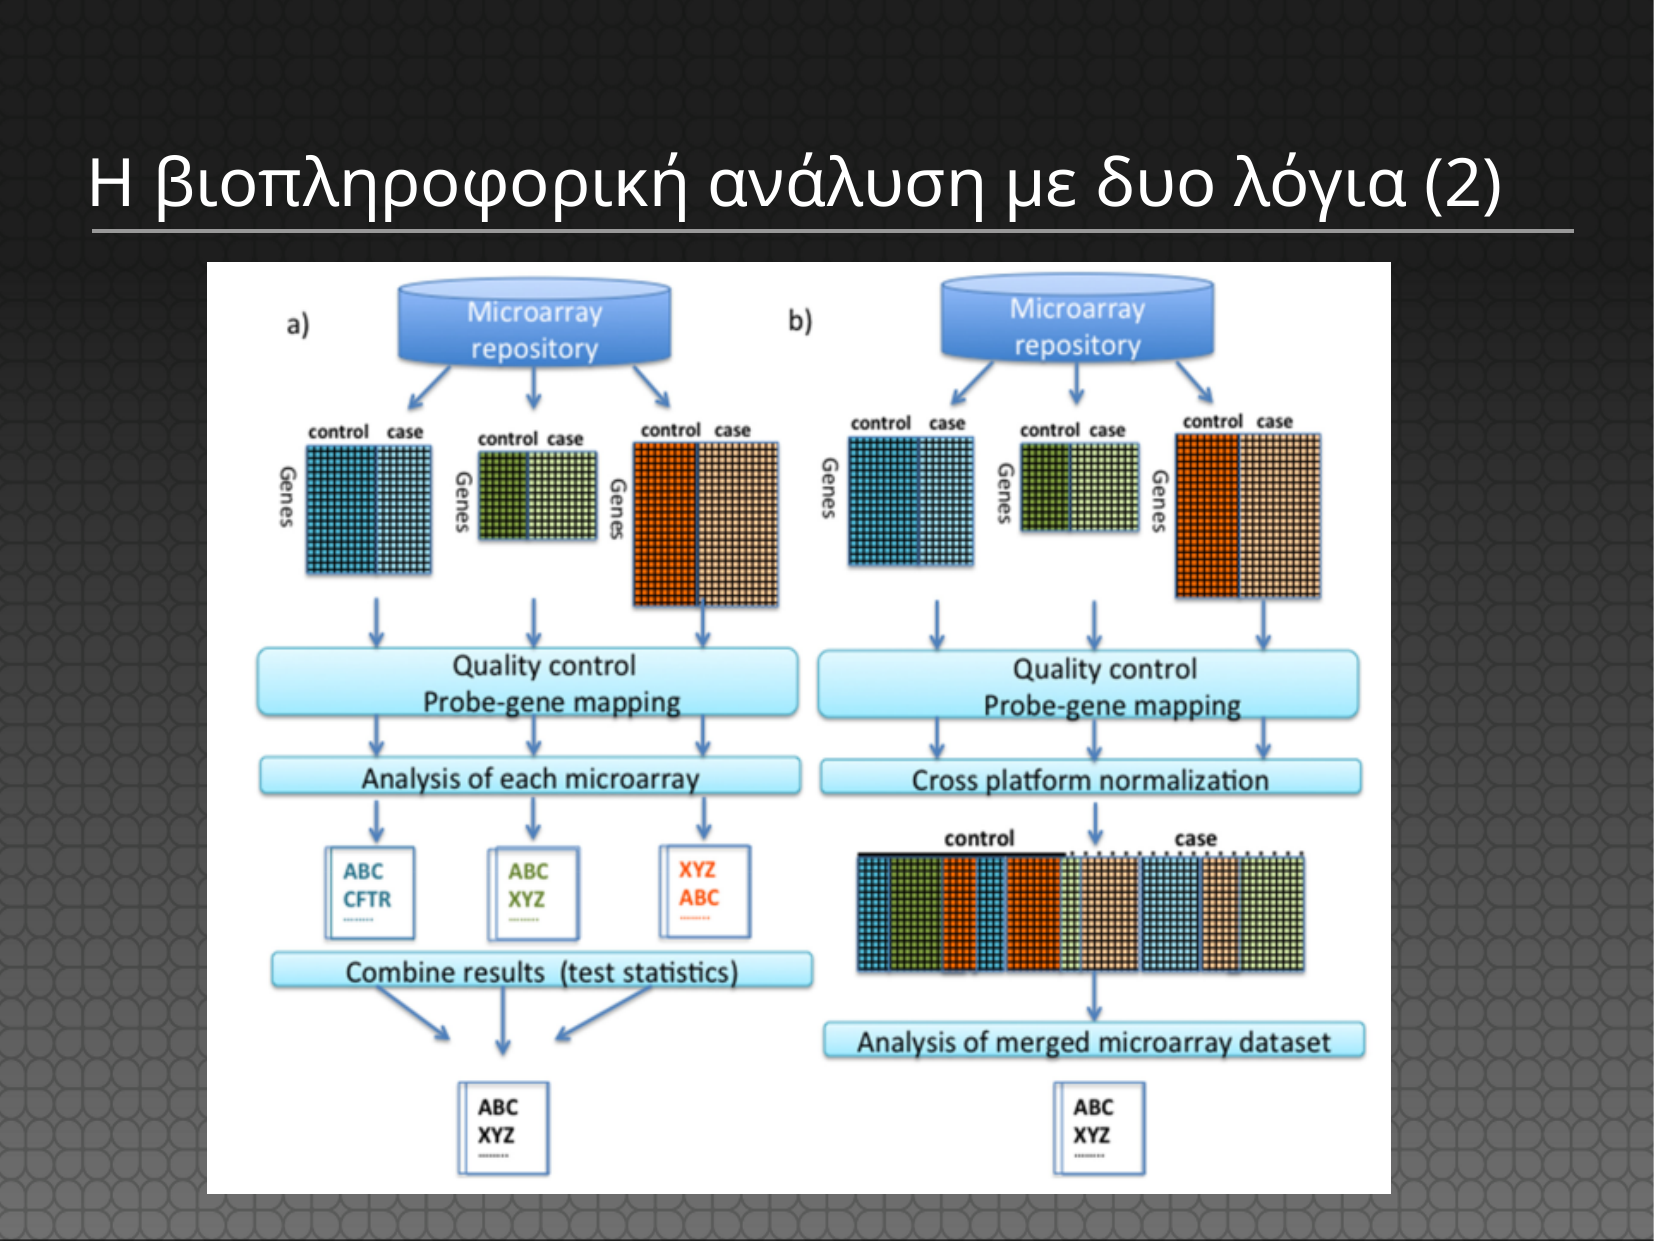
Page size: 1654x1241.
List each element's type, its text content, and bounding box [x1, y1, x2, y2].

title Η βιοπληροφορική ανάλυση με δυο λόγια (2) [86, 112, 1576, 249]
picture [0, 0, 1654, 1241]
